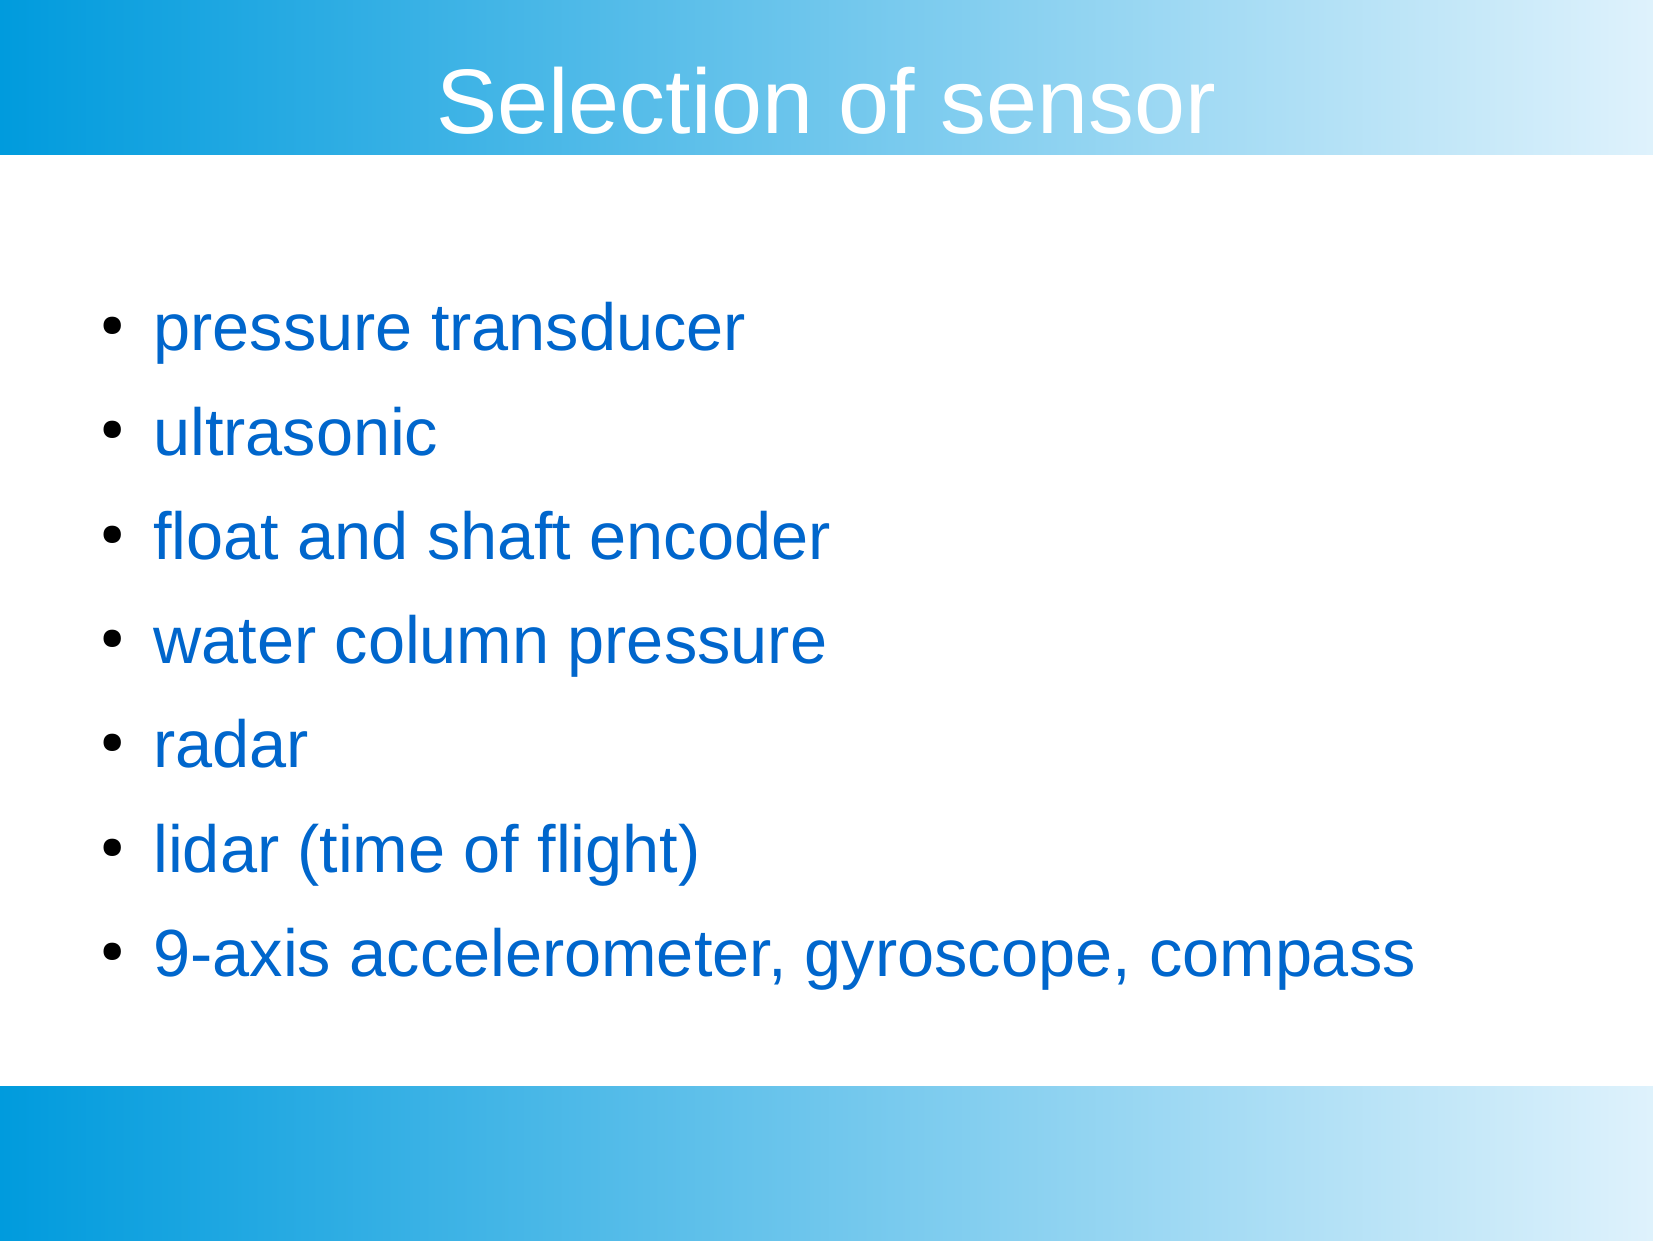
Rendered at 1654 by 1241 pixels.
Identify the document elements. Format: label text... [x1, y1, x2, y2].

list pressure transducer ultrasonic float and shaft encoder water column pressure radar lidar (time of flight) 9-axis accelerometer, gyroscope, compass [82, 290, 1571, 1010]
title Selection of sensor [82, 49, 1571, 155]
